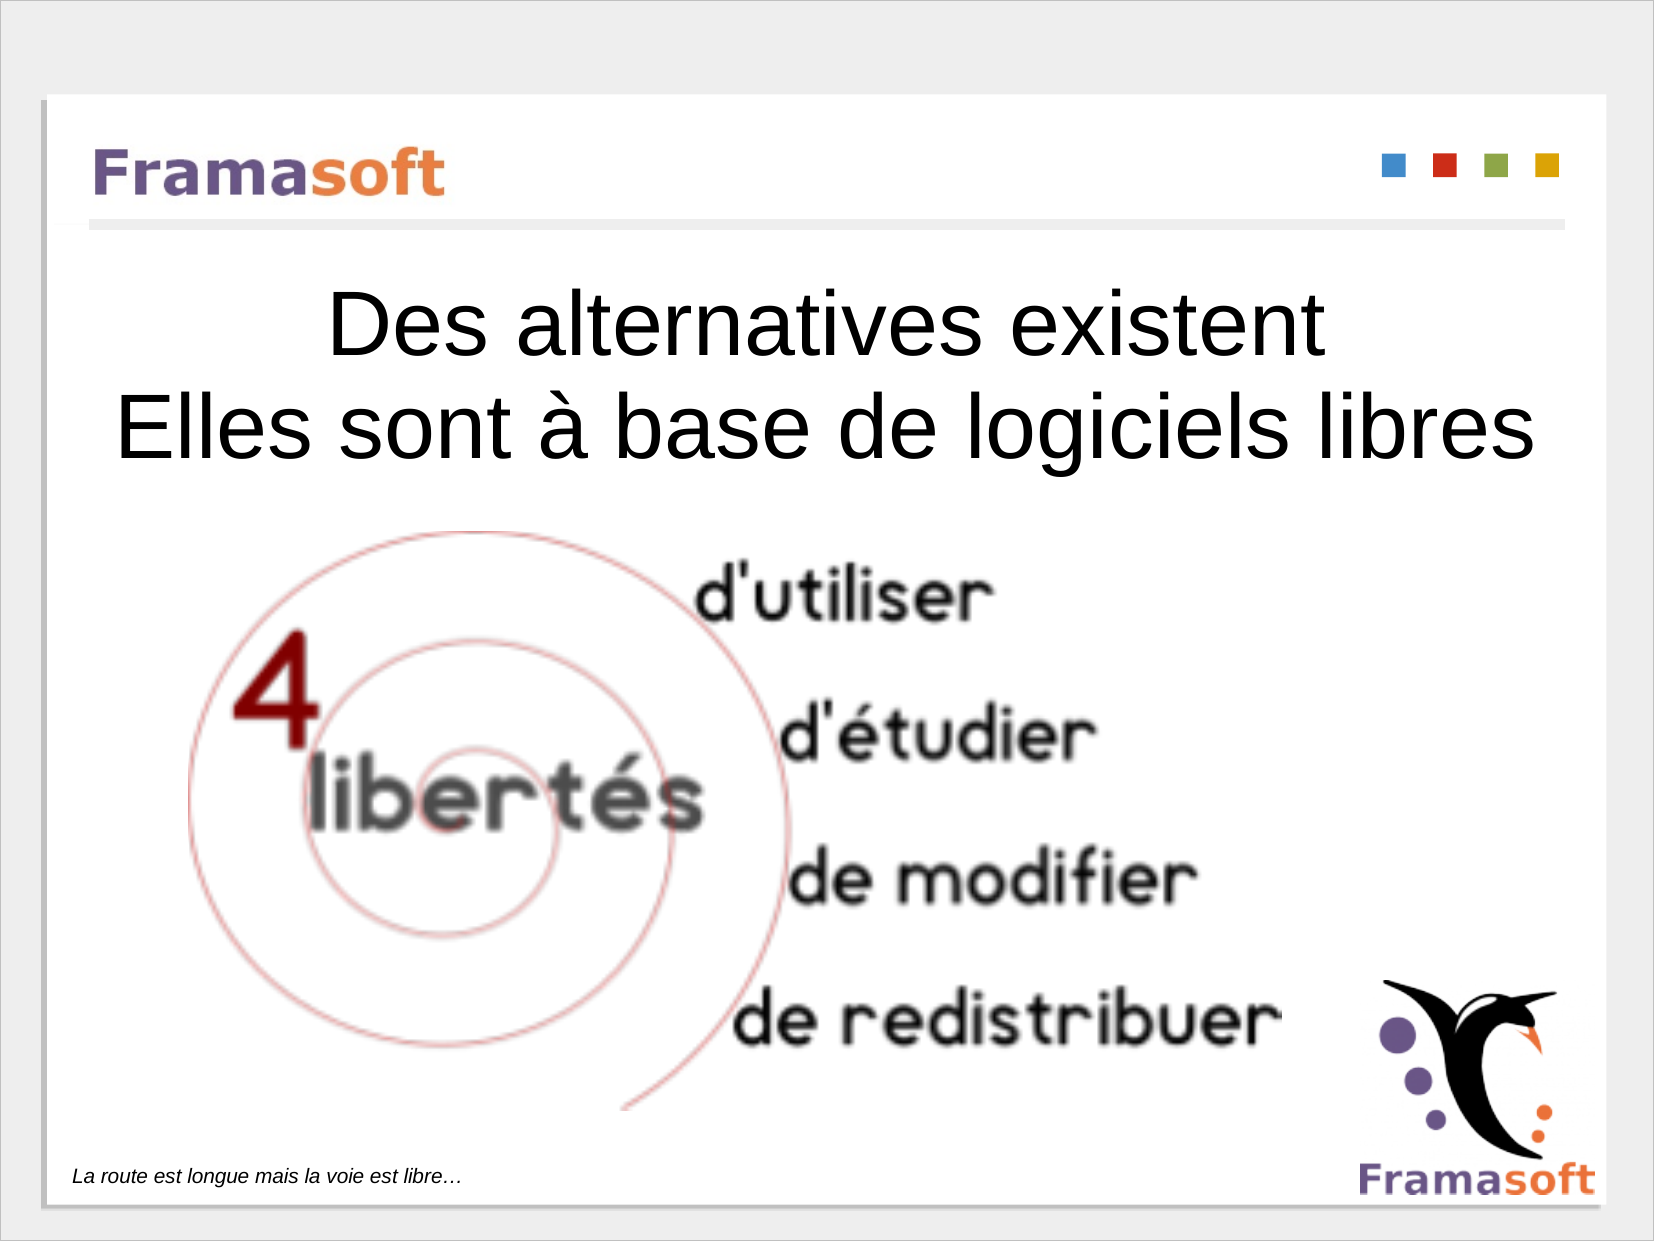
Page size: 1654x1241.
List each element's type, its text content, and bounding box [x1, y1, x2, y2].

picture [1360, 980, 1595, 1195]
text_box [0, 0, 1654, 1241]
text_box La route est longue mais la voie est libre… [57, 1157, 591, 1241]
title Des alternatives existent Elles sont à base de logiciels libres [47, 271, 1607, 479]
picture [188, 531, 1282, 1111]
picture [54, 104, 508, 225]
